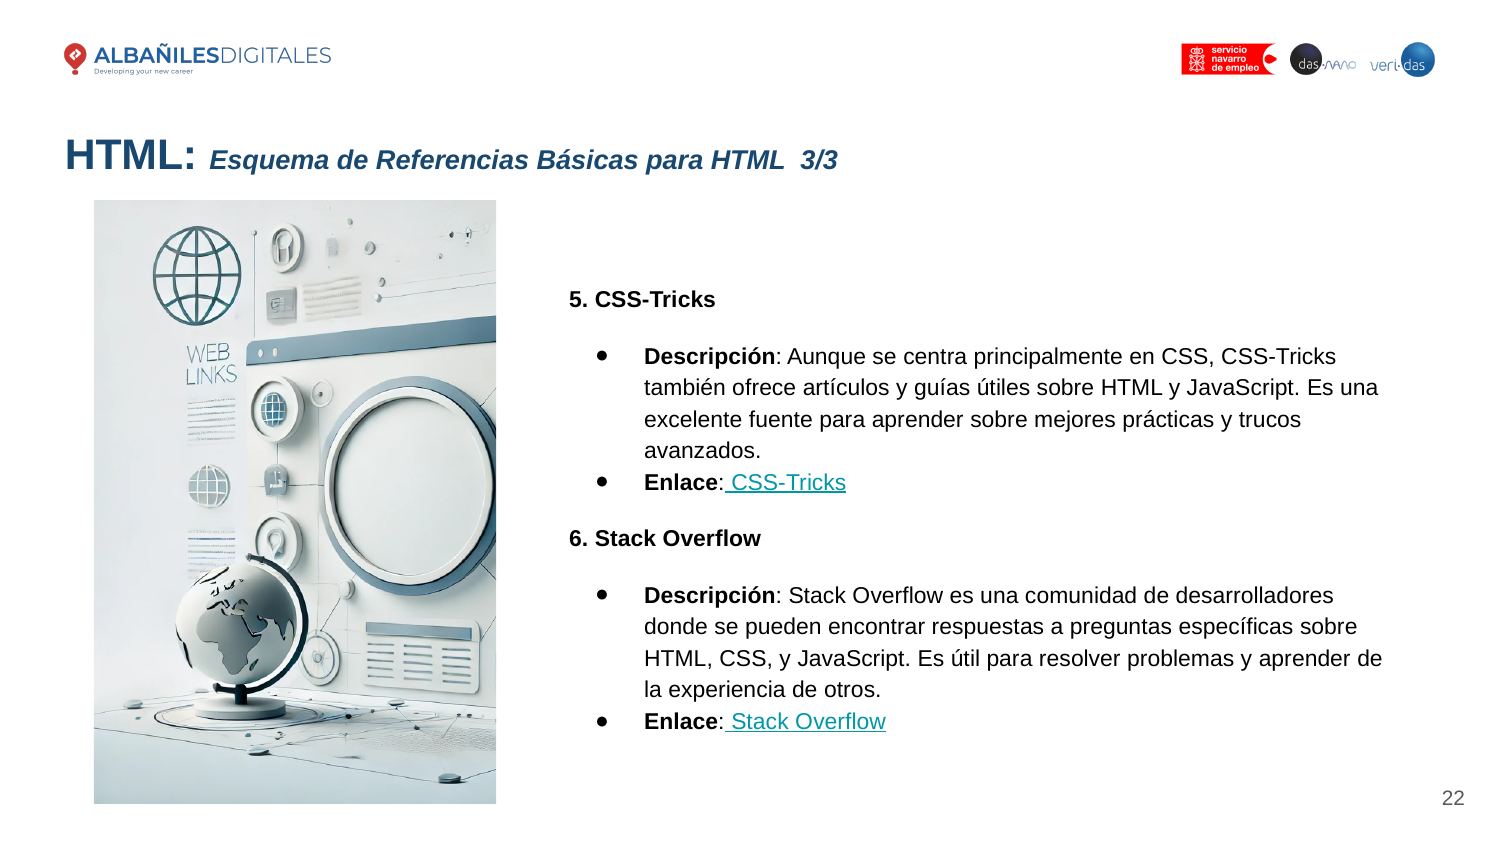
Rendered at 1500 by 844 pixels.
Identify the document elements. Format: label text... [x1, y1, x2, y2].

picture [93, 200, 497, 804]
picture [64, 43, 332, 75]
picture [1290, 43, 1356, 75]
text_box 5. CSS-Tricks Descripción: Aunque se centra principalmente en CSS, CSS-Tricks también ofrece artículos y guías útiles sobre HTML y JavaScript. Es una excelente fuente para aprender sobre mejores prácticas y trucos avanzados. Enlace: CSS-Tricks 6. Stack Overflow Descripción: Stack Overflow es una comunidad de desarrolladores donde se pueden encontrar respuestas a preguntas específicas sobre HTML, CSS, y JavaScript. Es útil para resolver problemas y aprender de la experiencia de otros. Enlace: Stack Overflow [554, 265, 1400, 812]
picture [1181, 43, 1277, 75]
picture [1370, 42, 1435, 77]
slide_number <number> [1389, 764, 1480, 830]
text_box HTML: Esquema de Referencias Básicas para HTML 3/3 [64, 116, 1070, 347]
